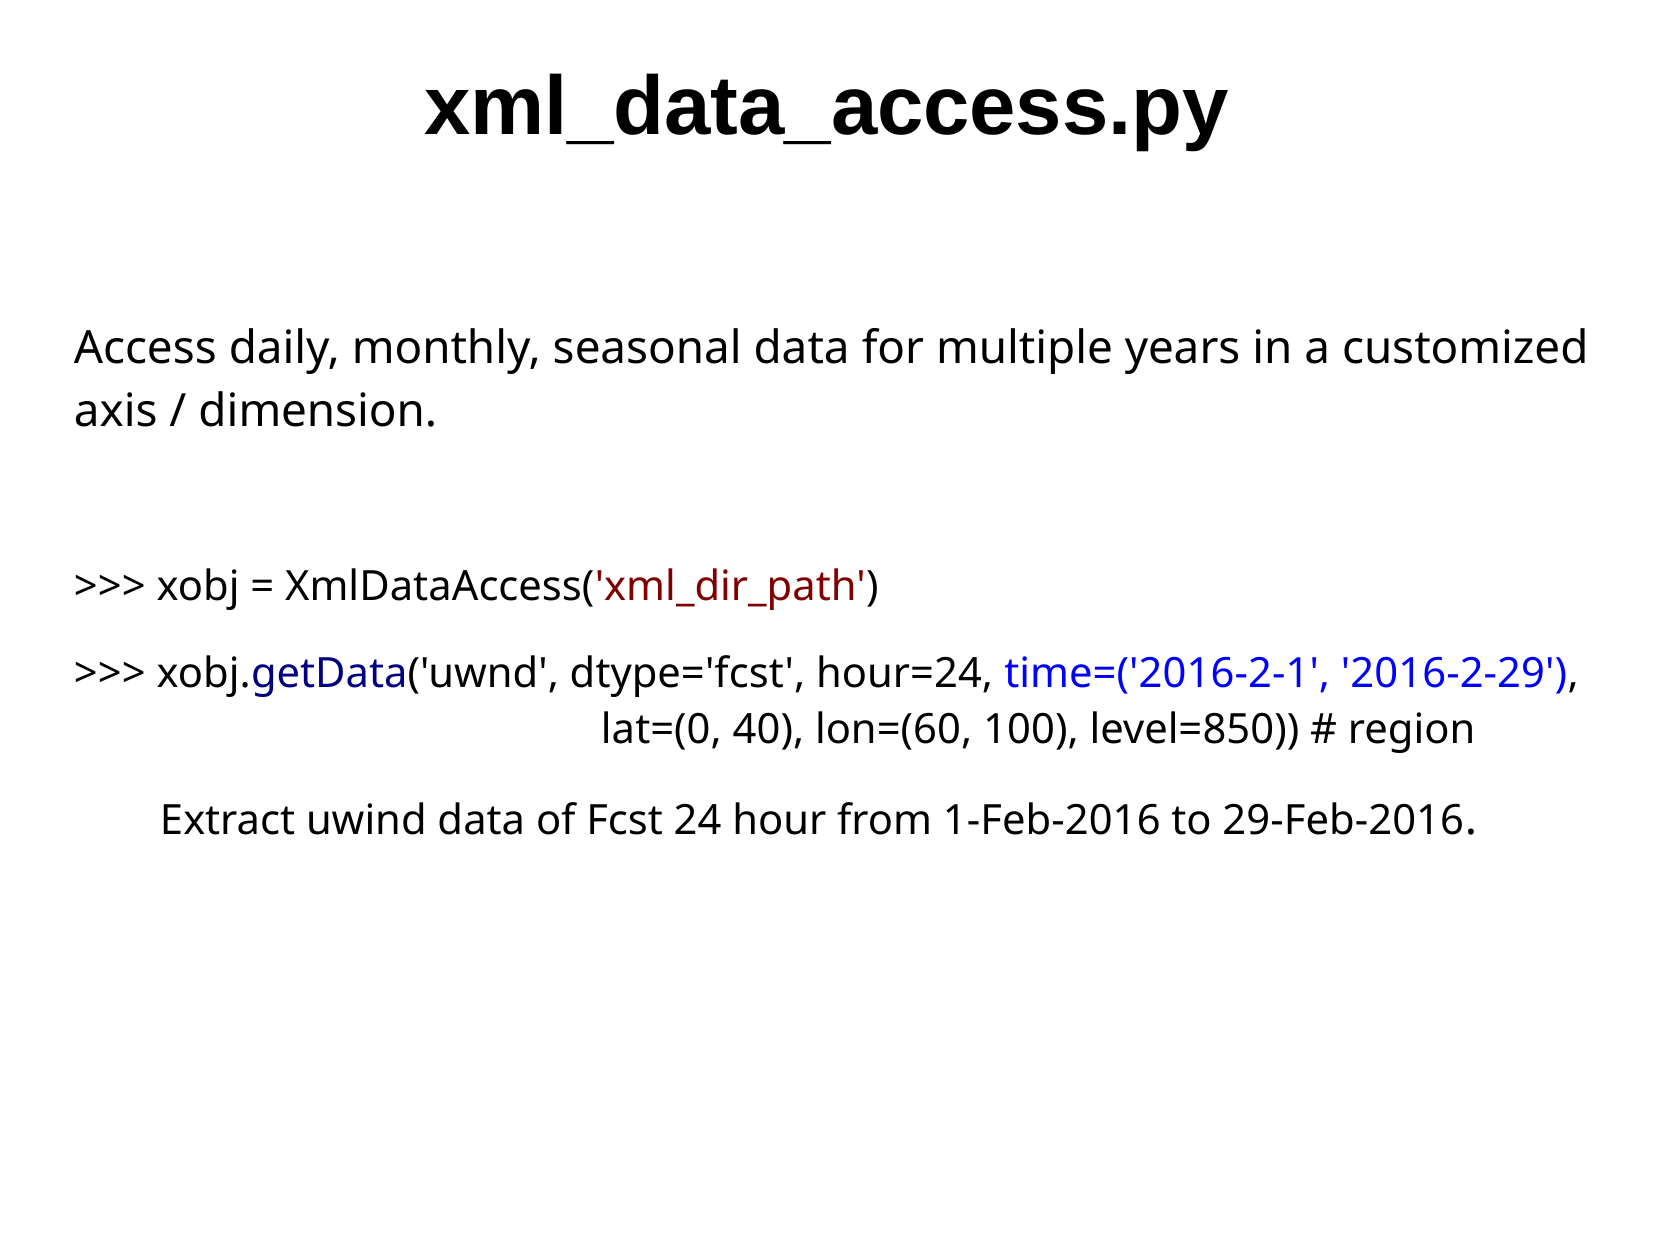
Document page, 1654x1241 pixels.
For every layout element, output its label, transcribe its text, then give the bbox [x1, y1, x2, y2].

title xml_data_access.py [82, 2, 1571, 210]
list Access daily, monthly, seasonal data for multiple years in a customized axis / dimension. >>> xobj = XmlDataAccess('xml_dir_path') >>> xobj.getData('uwnd', dtype='fcst', hour=24, time=('2016-2-1', '2016-2-29'), lat=(0, 40), lon=(60, 100), level=850)) # region Extract uwind data of Fcst 24 hour from 1-Feb-2016 to 29-Feb-2016. [59, 307, 1642, 1126]
